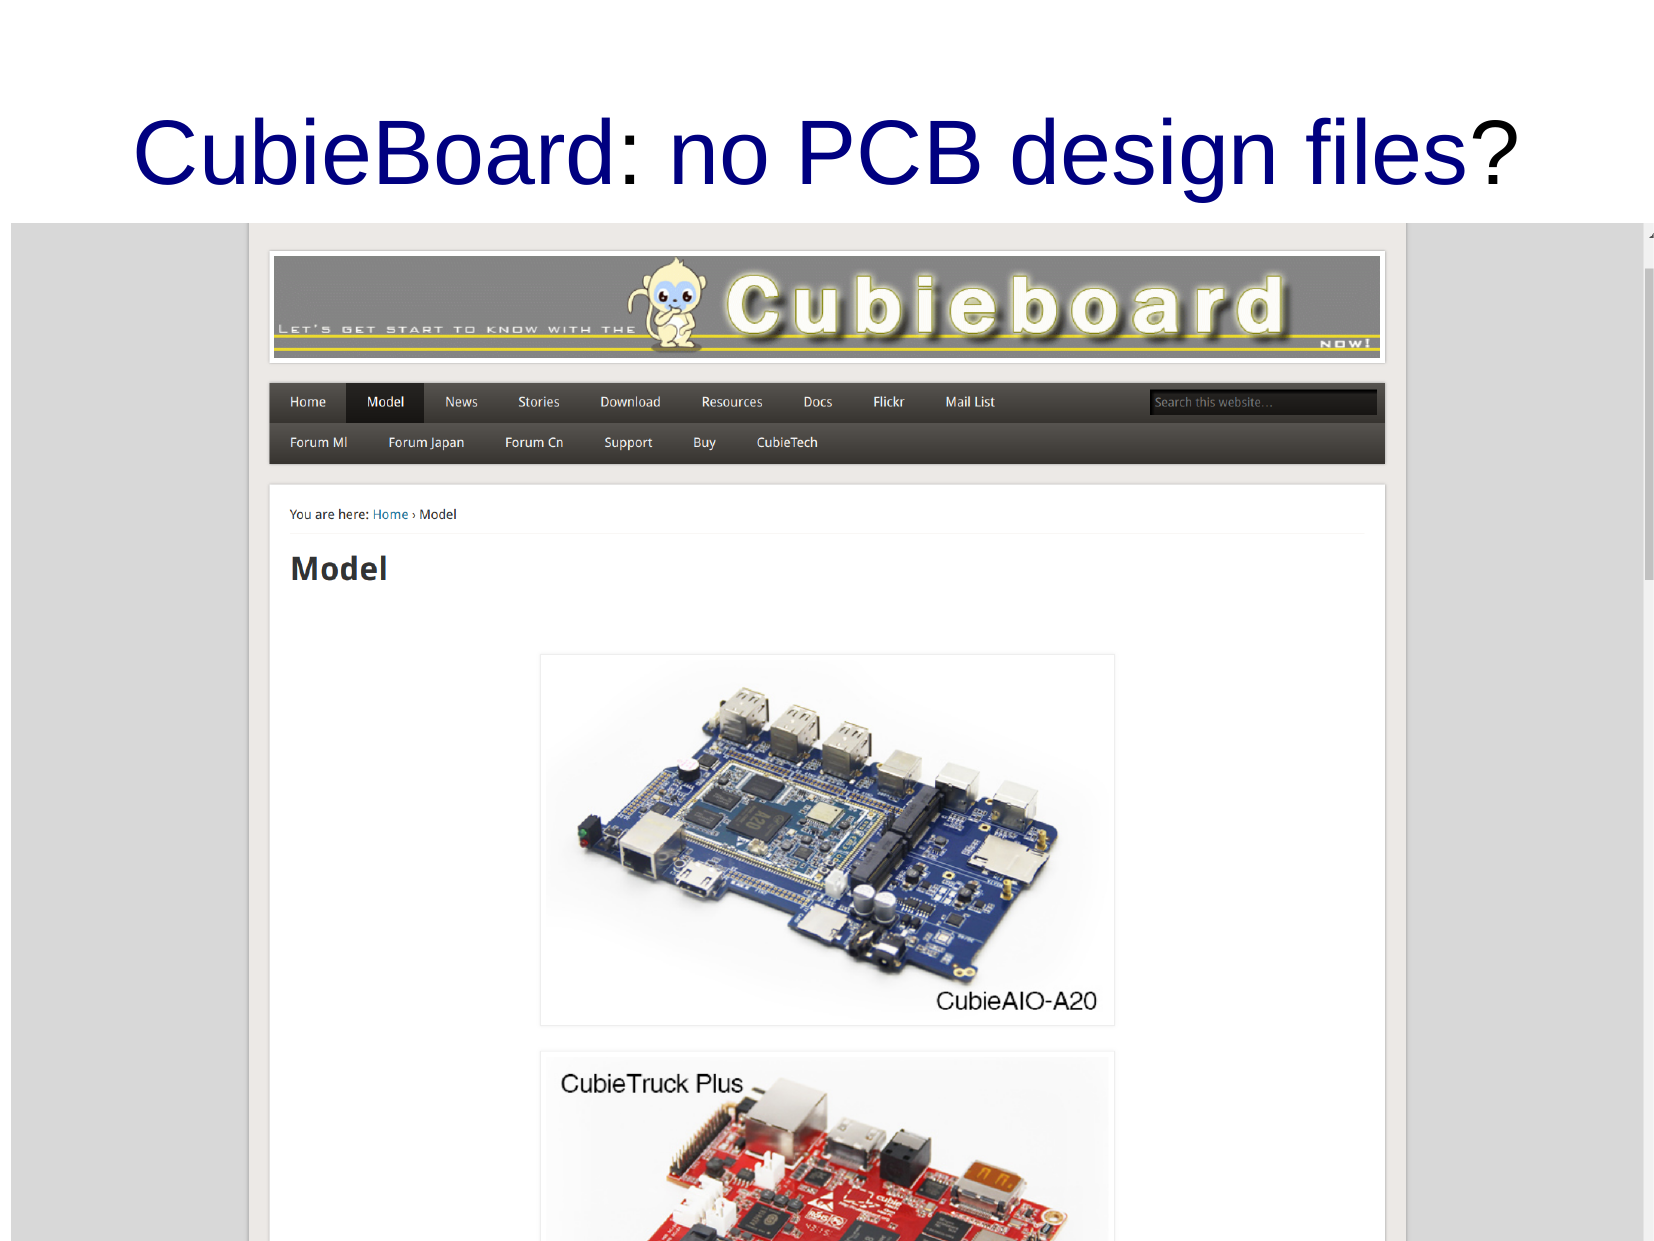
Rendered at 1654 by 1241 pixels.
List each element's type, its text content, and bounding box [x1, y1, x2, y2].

title CubieBoard: no PCB design files? [82, 49, 1571, 223]
picture [11, 223, 1654, 1241]
